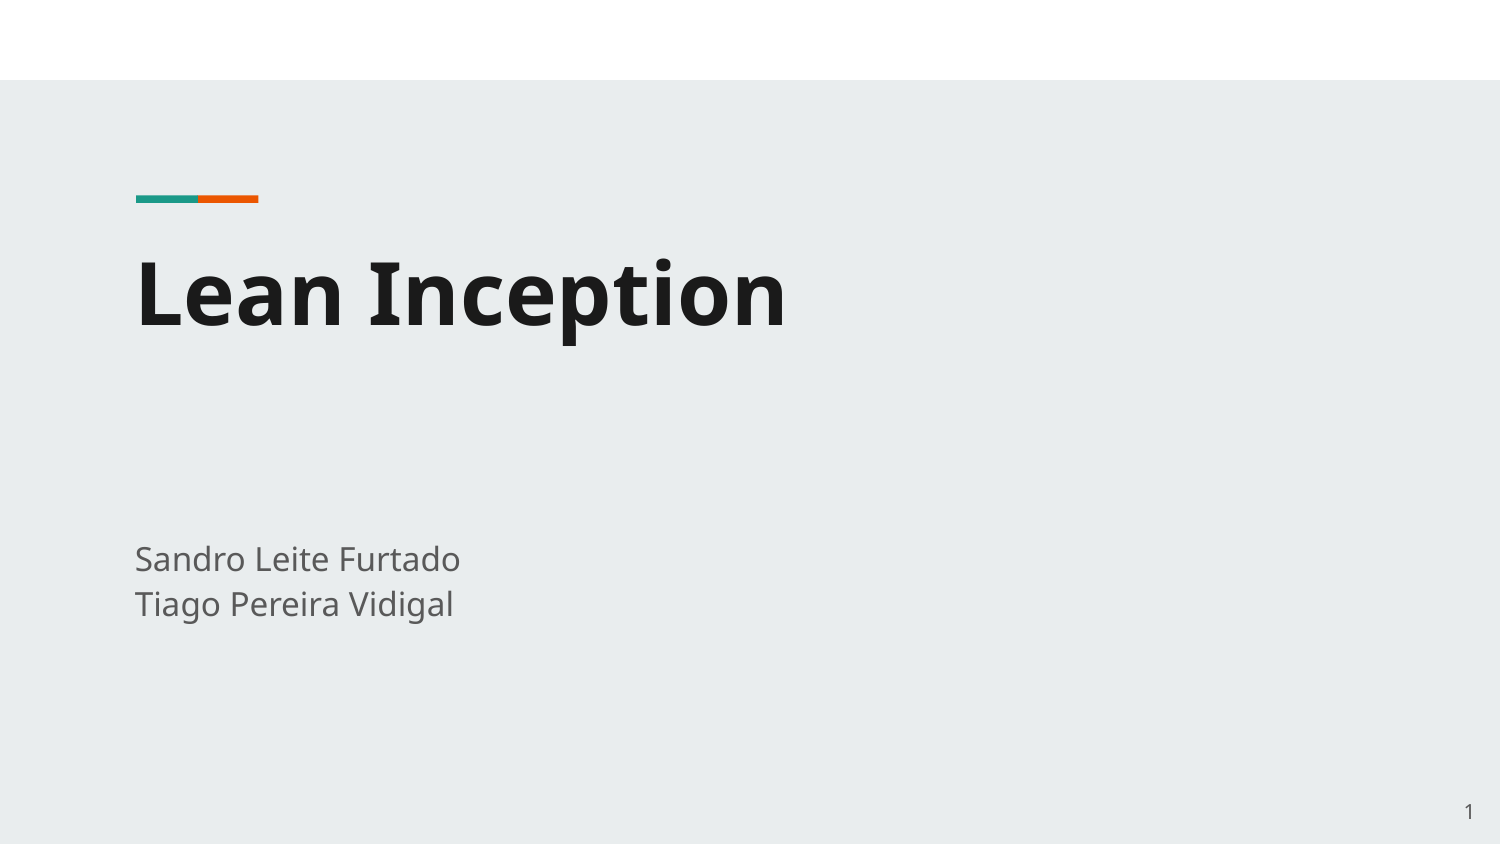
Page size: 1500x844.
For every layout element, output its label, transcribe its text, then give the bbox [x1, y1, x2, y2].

title Lean Inception [119, 216, 1381, 490]
slide_number <number> [1400, 779, 1491, 844]
subtitle Sandro Leite Furtado Tiago Pereira Vidigal [119, 520, 1414, 692]
